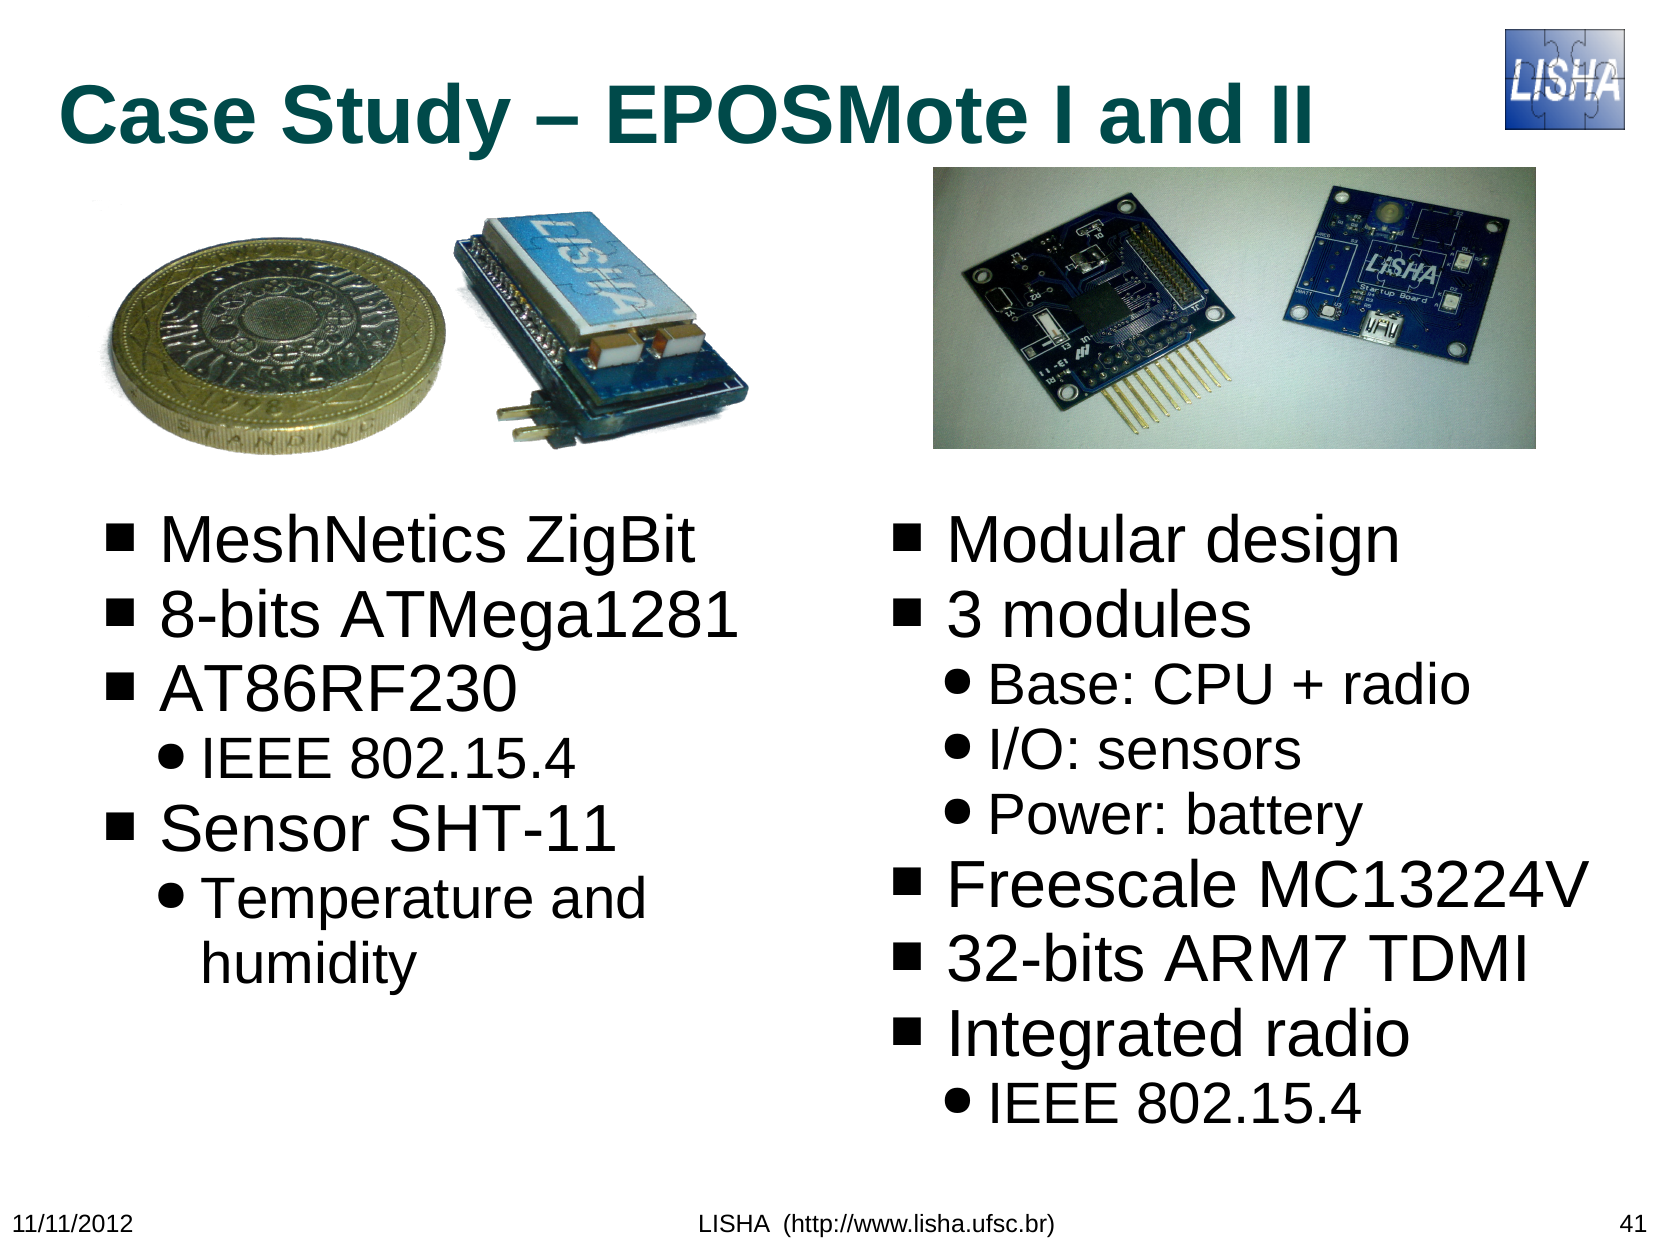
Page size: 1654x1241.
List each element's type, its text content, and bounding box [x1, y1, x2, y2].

list MeshNetics ZigBit 8-bits ATMega1281 AT86RF230 IEEE 802.15.4 Sensor SHT-11 Temperature and humidity [59, 501, 809, 1182]
picture [1505, 29, 1625, 130]
title Case Study – EPOSMote I and II [58, 11, 1463, 219]
list Modular design 3 modules Base: CPU + radio I/O: sensors Power: battery Freescale MC13224V 32-bits ARM7 TDMI Integrated radio IEEE 802.15.4 [845, 501, 1596, 1167]
picture [933, 167, 1536, 449]
picture [88, 200, 768, 473]
